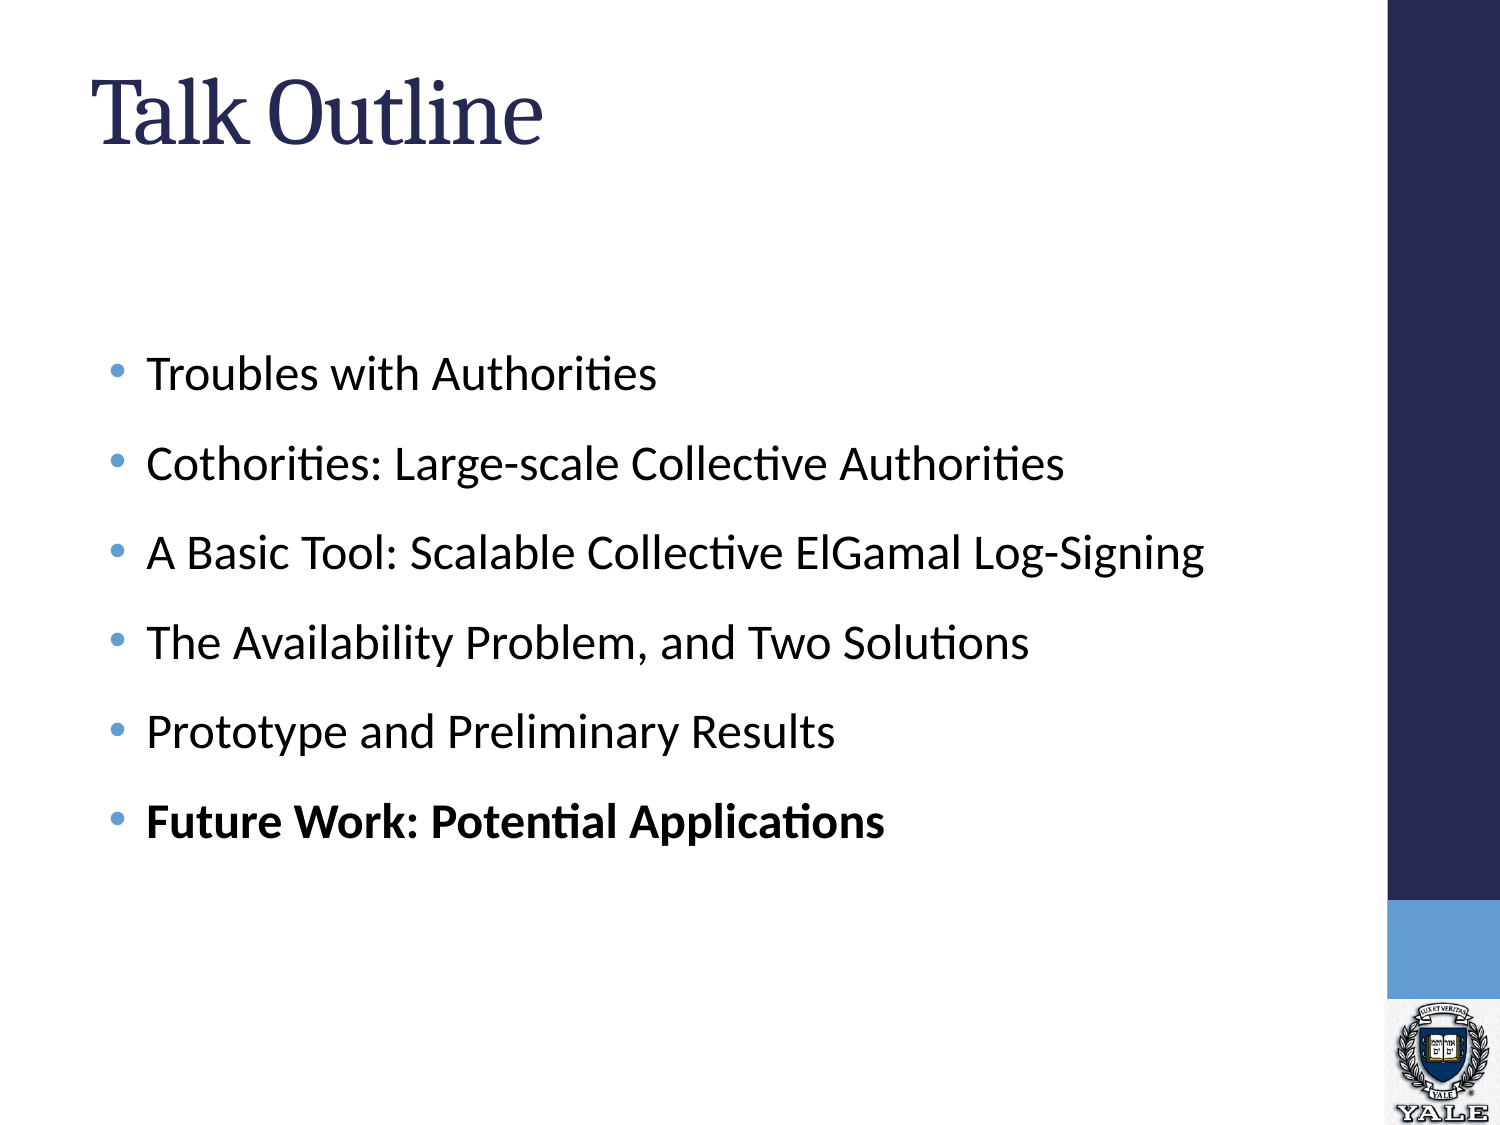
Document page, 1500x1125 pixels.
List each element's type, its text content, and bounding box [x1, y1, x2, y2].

list Troubles with Authorities Cothorities: Large-scale Collective Authorities A Basic Tool: Scalable Collective ElGamal Log-Signing The Availability Problem, and Two Solutions Prototype and Preliminary Results Future Work: Potential Applications [75, 200, 1325, 1063]
title Talk Outline [75, 12, 1325, 200]
picture [1384, 999, 1500, 1125]
